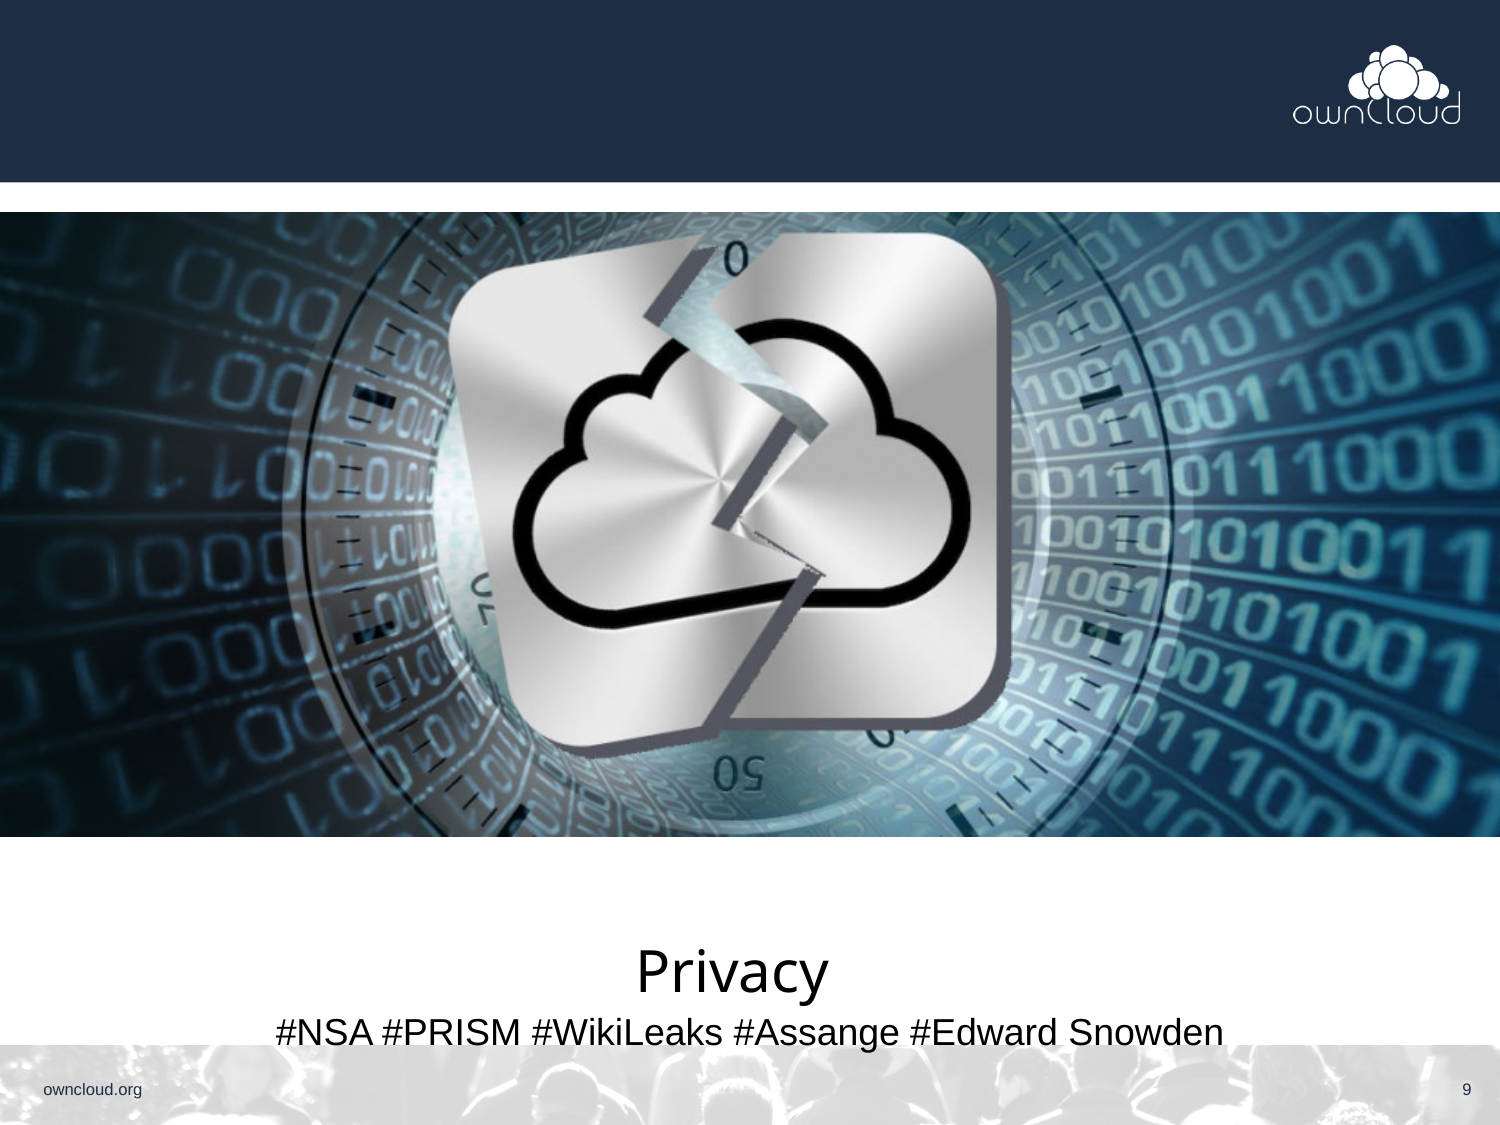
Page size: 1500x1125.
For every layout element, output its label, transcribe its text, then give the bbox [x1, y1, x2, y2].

picture [0, 212, 1500, 837]
text_box #NSA #PRISM #WikiLeaks #Assange #Edward Snowden [82, 1003, 1418, 1061]
text_box Privacy [342, 923, 1123, 1003]
picture [0, 1045, 1500, 1125]
picture [1293, 45, 1460, 124]
